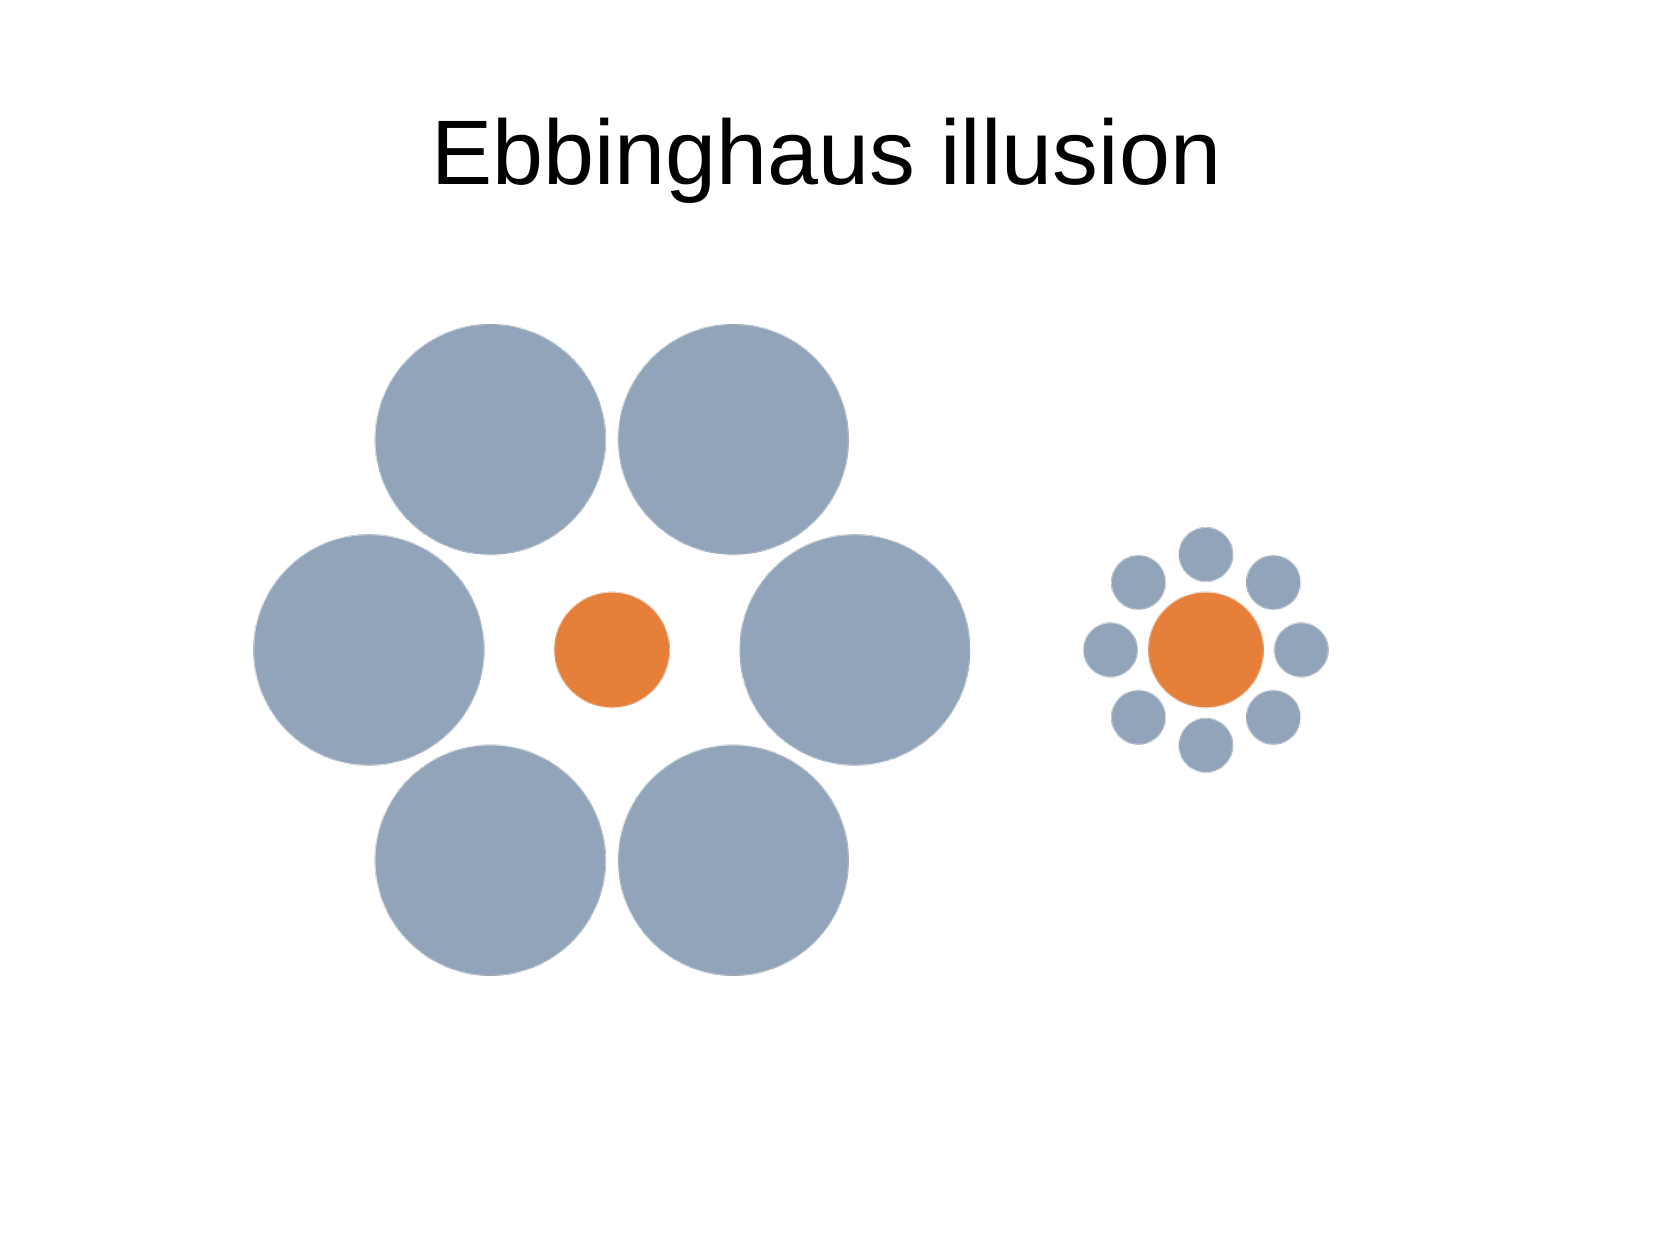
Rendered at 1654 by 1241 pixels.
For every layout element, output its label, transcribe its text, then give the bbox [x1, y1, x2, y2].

title Ebbinghaus illusion [82, 49, 1571, 257]
picture [225, 290, 1395, 1010]
